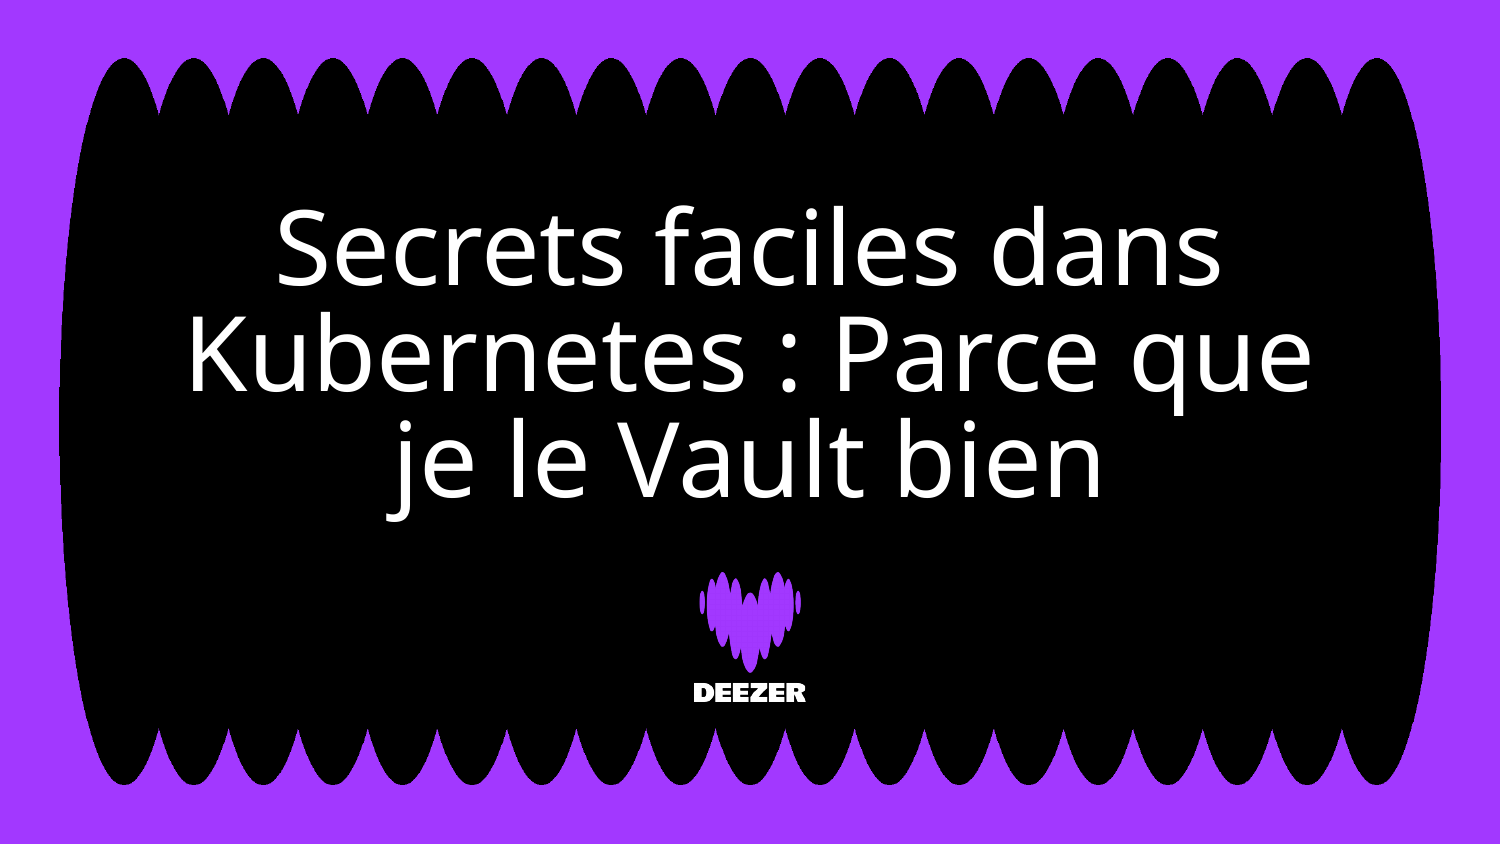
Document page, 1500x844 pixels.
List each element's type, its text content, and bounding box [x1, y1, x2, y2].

picture [59, 58, 1441, 785]
title Secrets faciles dans Kubernetes : Parce que je le Vault bien [151, 147, 1349, 573]
